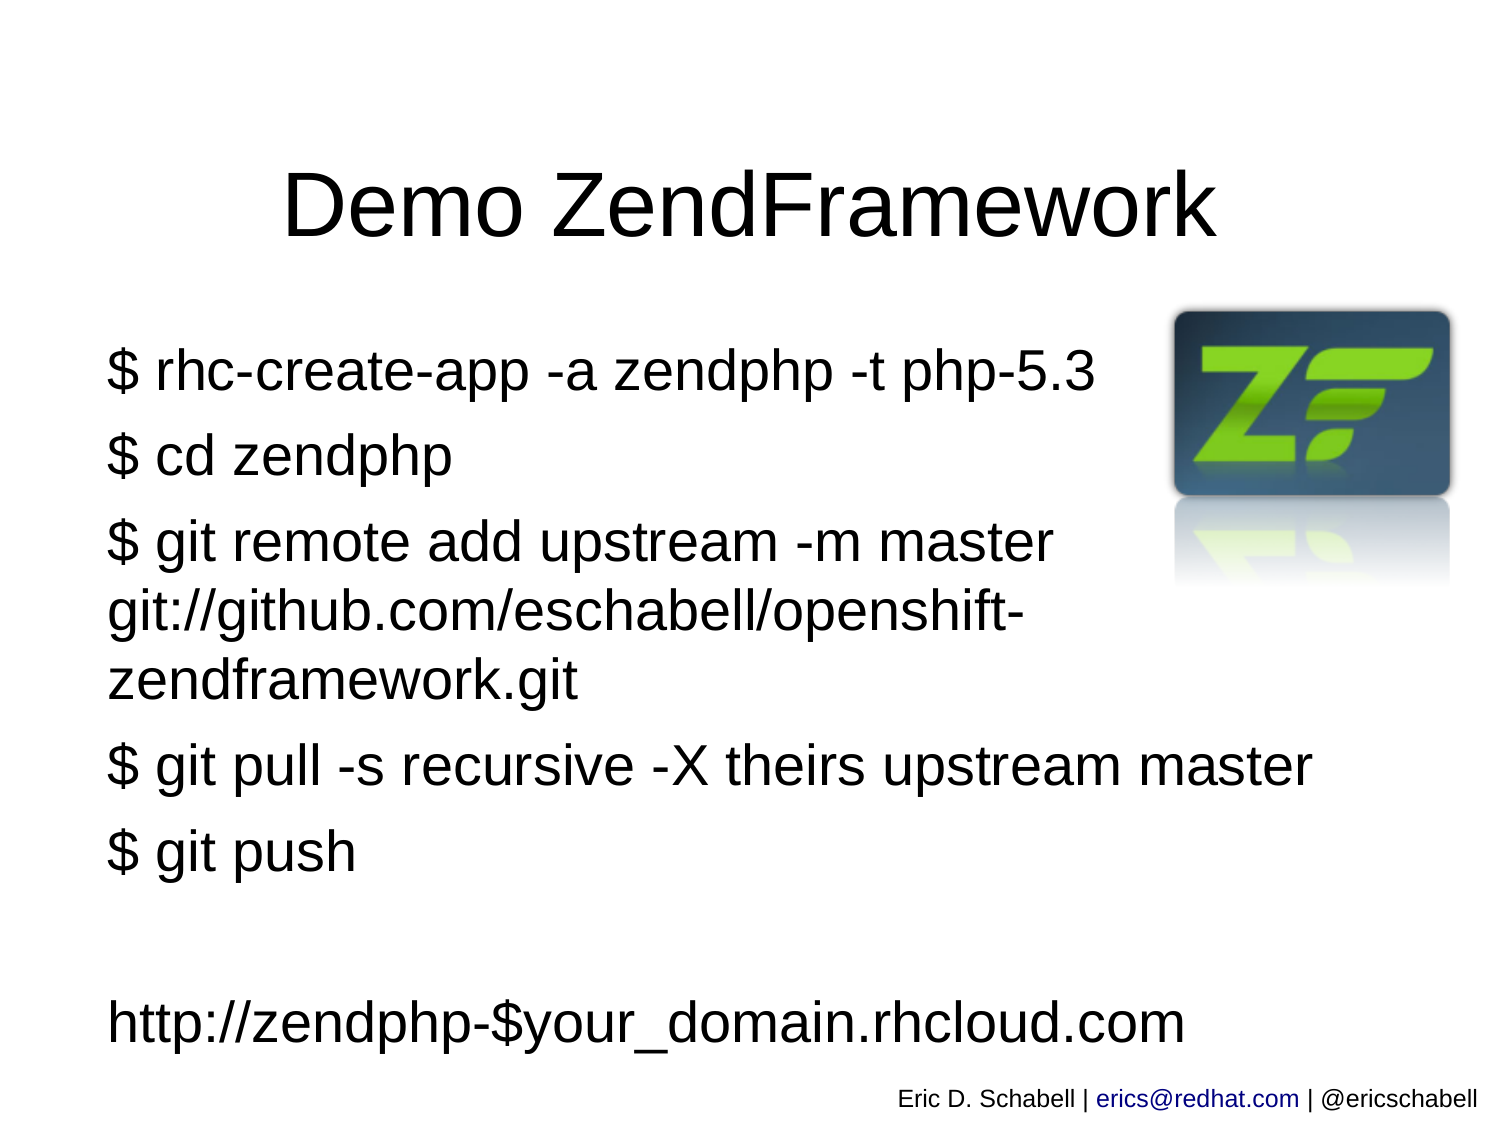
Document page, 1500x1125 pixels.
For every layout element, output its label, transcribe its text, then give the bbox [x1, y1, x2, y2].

title Demo ZendFramework [112, 82, 1388, 318]
list $ rhc-create-app -a zendphp -t php-5.3 $ cd zendphp $ git remote add upstream -m master git://github.com/eschabell/openshift-zendframework.git $ git pull -s recursive -X theirs upstream master $ git push http://zendphp-$your_domain.rhcloud.com [37, 324, 1463, 1068]
picture [1162, 299, 1463, 601]
